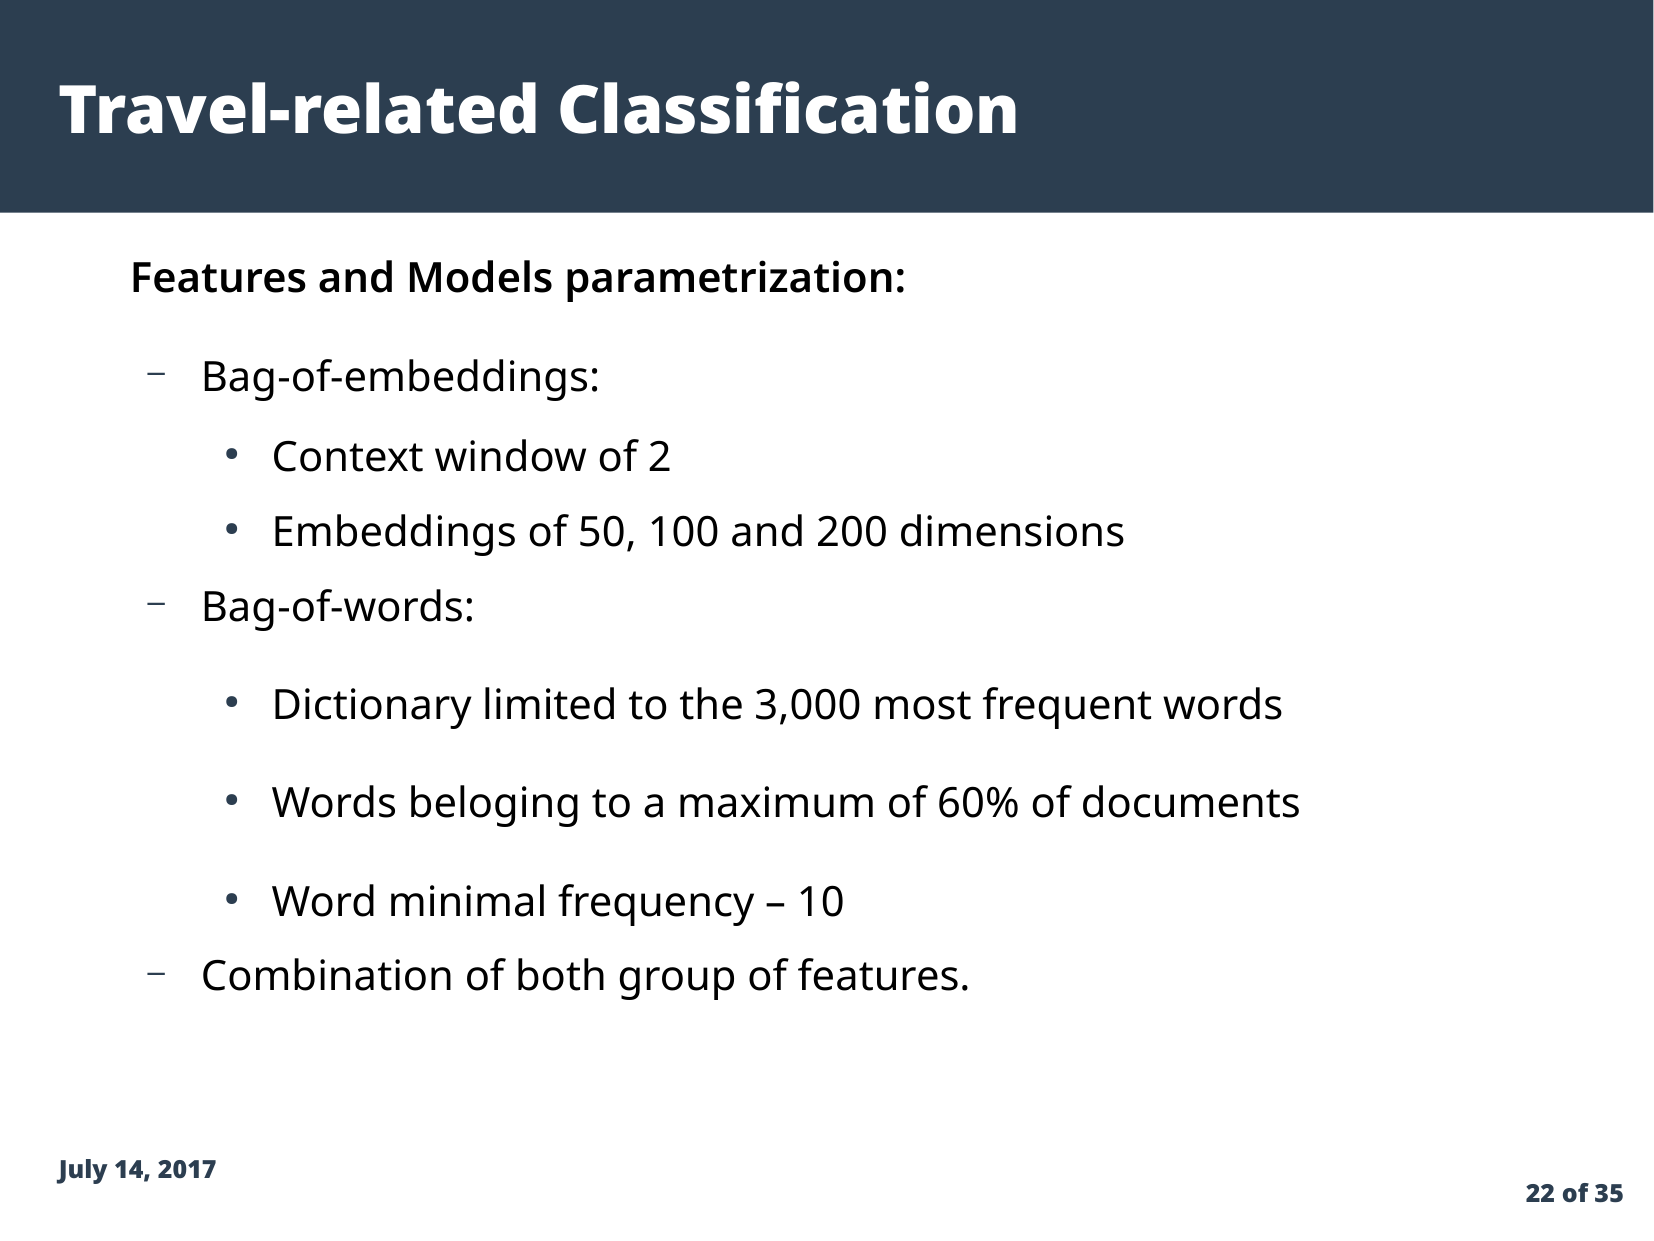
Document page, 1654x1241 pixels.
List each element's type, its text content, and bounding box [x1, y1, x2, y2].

title Travel-related Classification [59, 29, 1595, 187]
list Features and Models parametrization: Bag-of-embeddings: Context window of 2 Embeddings of 50, 100 and 200 dimensions Bag-of-words: Dictionary limited to the 3,000 most frequent words Words beloging to a maximum of 60% of documents Word minimal frequency – 10 Combination of both group of features. [59, 248, 1583, 1140]
